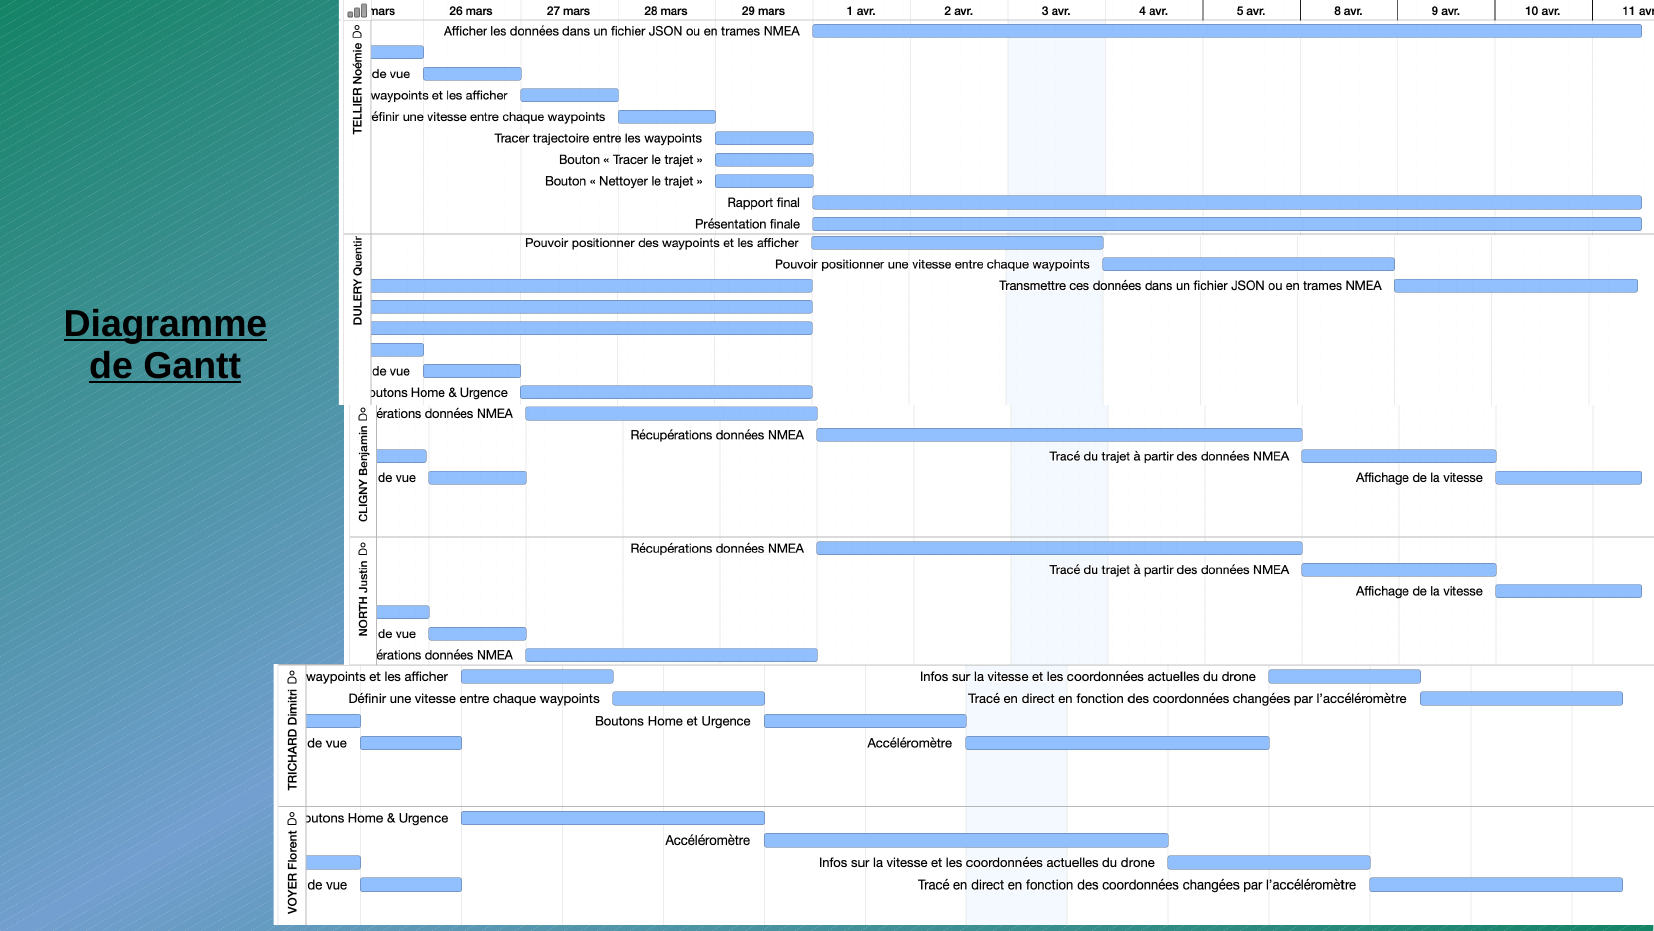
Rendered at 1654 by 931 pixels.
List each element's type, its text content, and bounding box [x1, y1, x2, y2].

picture [273, 0, 1654, 925]
text_box Diagramme de Gantt [23, 295, 308, 402]
